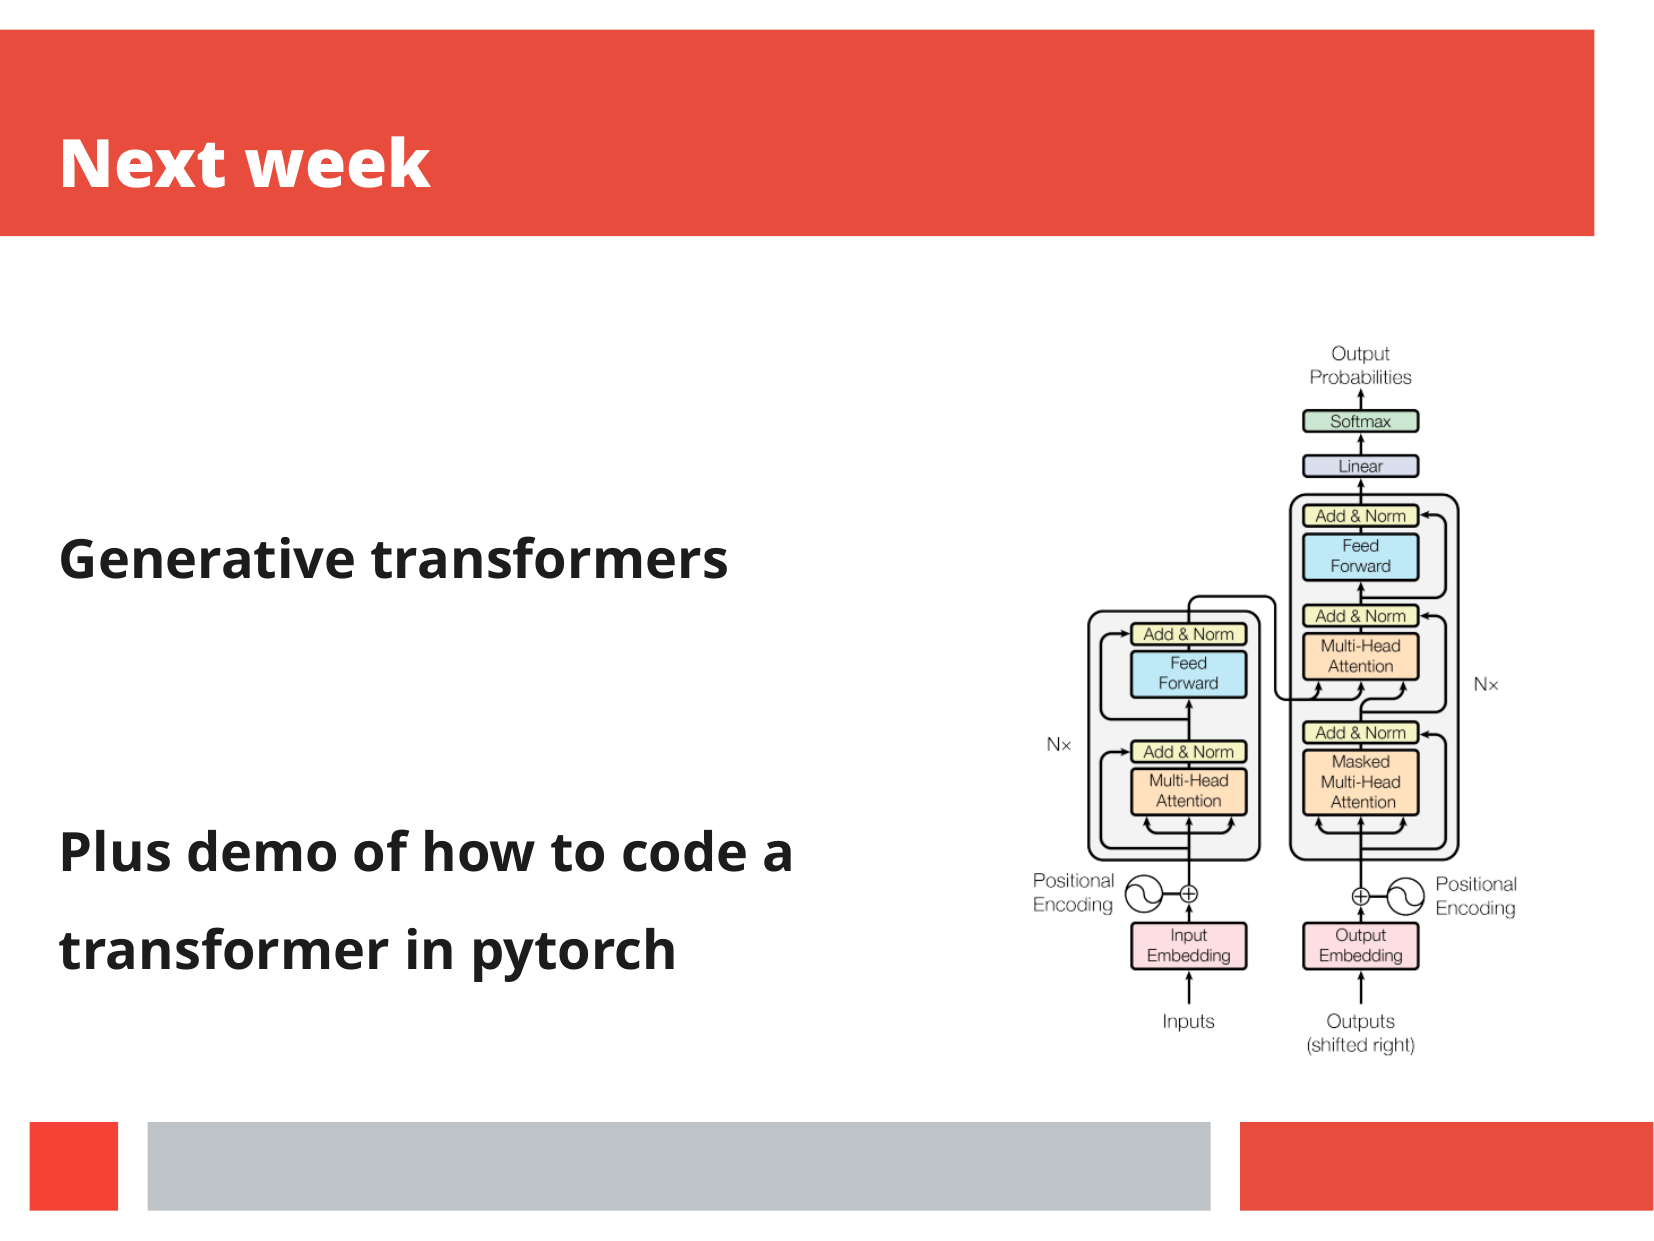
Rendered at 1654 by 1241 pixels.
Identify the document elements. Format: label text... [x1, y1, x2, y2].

title Next week [59, 59, 1595, 207]
list Generative transformers Plus demo of how to code a transformer in pytorch [59, 324, 1565, 1093]
picture [972, 314, 1566, 1061]
